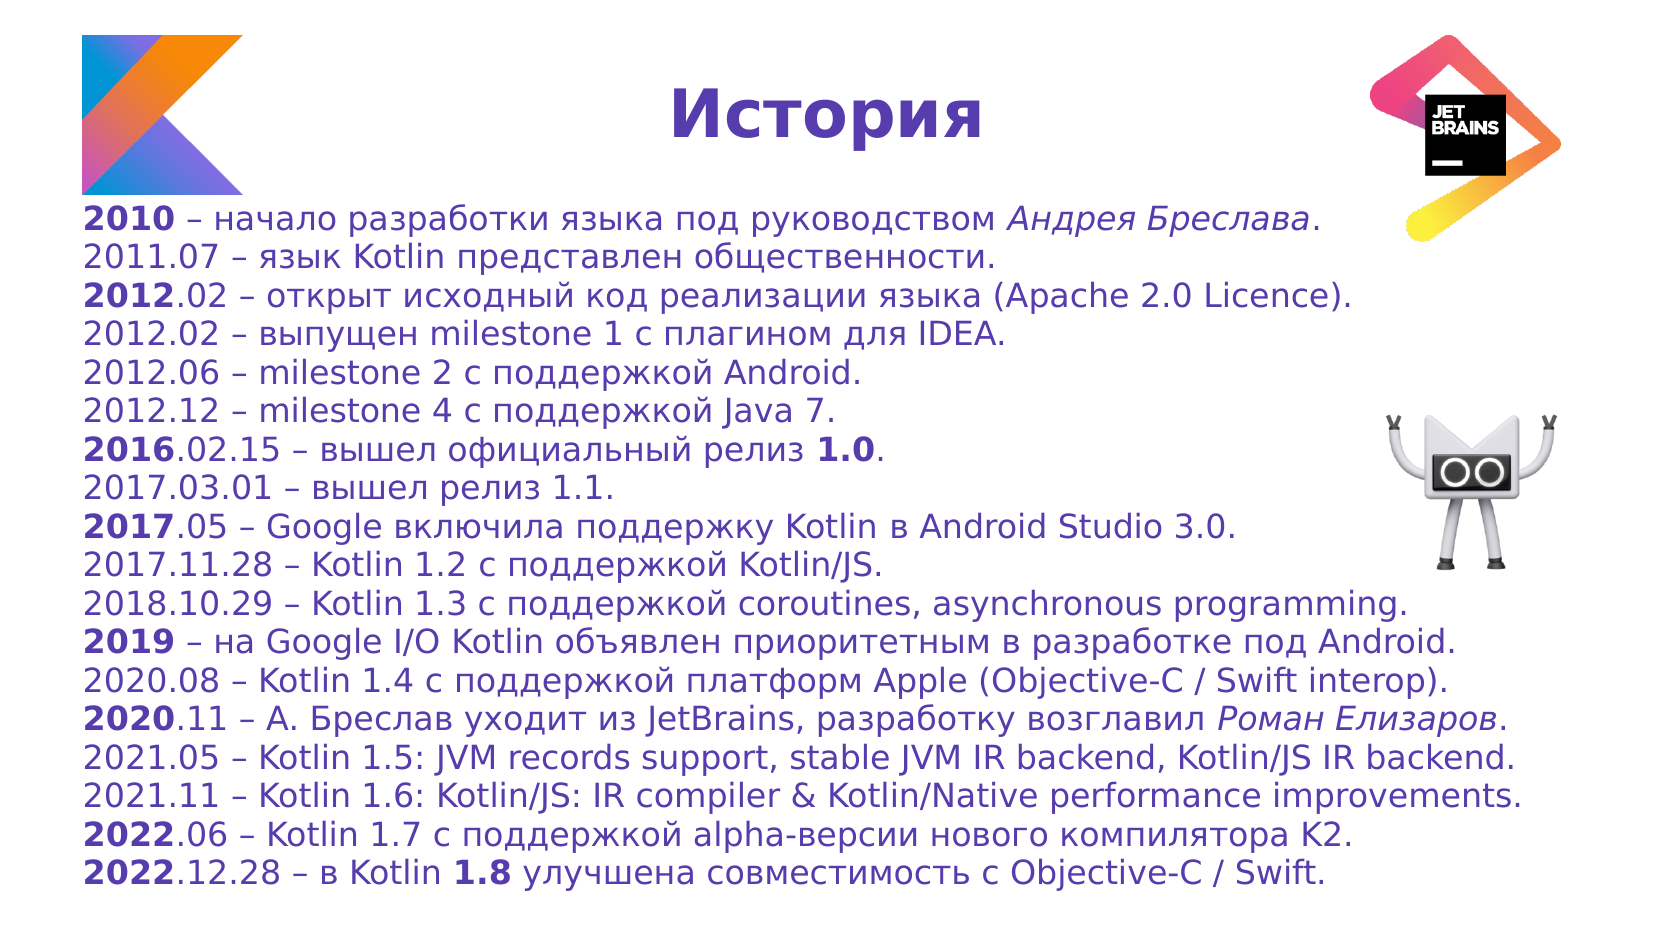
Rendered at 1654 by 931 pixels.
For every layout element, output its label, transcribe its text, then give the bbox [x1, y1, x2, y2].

title История [1562, 37, 1571, 193]
picture [1381, 410, 1560, 573]
subtitle 2010 – начало разработки языка под руководством Андрея Бреслава. 2011.07 – язык Kotlin представлен общественности. 2012.02 – открыт исходный код реализации языка (Apache 2.0 Licence). 2012.02 – выпущен milestone 1 с плагином для IDEA. 2012.06 – milestone 2 с поддержкой Android. 2012.12 – milestone 4 с поддержкой Java 7. 2016.02.15 – вышел официальный релиз 1.0. 2017.03.01 – вышел релиз 1.1. 2017.05 – Google включила поддержку Kotlin в Android Studio 3.0. 2017.11.28 – Kotlin 1.2 с поддержкой Kotlin/JS. 2018.10.29 – Kotlin 1.3 с поддержкой coroutines, asynchronous programming. 2019 – на Google I/O Kotlin объявлен приоритетным в разработке под Android. 2020.08 – Kotlin 1.4 с поддержкой платформ Apple (Objective-C / Swift interop). 2020.11 – А. Бреслав уходит из JetBrains, разработку возглавил Роман Елизаров. 2021.05 – Kotlin 1.5: JVM records support, stable JVM IR backend, Kotlin/JS IR backend. 2021.11 – Kotlin 1.6: Kotlin/JS: IR compiler & Kotlin/Native performance improvements. 2022.06 – Kotlin 1.7 с поддержкой alpha-версии нового компилятора K2. 2022.12.28 – в Kotlin 1.8 улучшена совместимость с Objective-C / Swift. [82, 199, 1571, 893]
title История [243, 37, 1370, 193]
picture [1370, 35, 1562, 243]
picture [82, 35, 243, 195]
